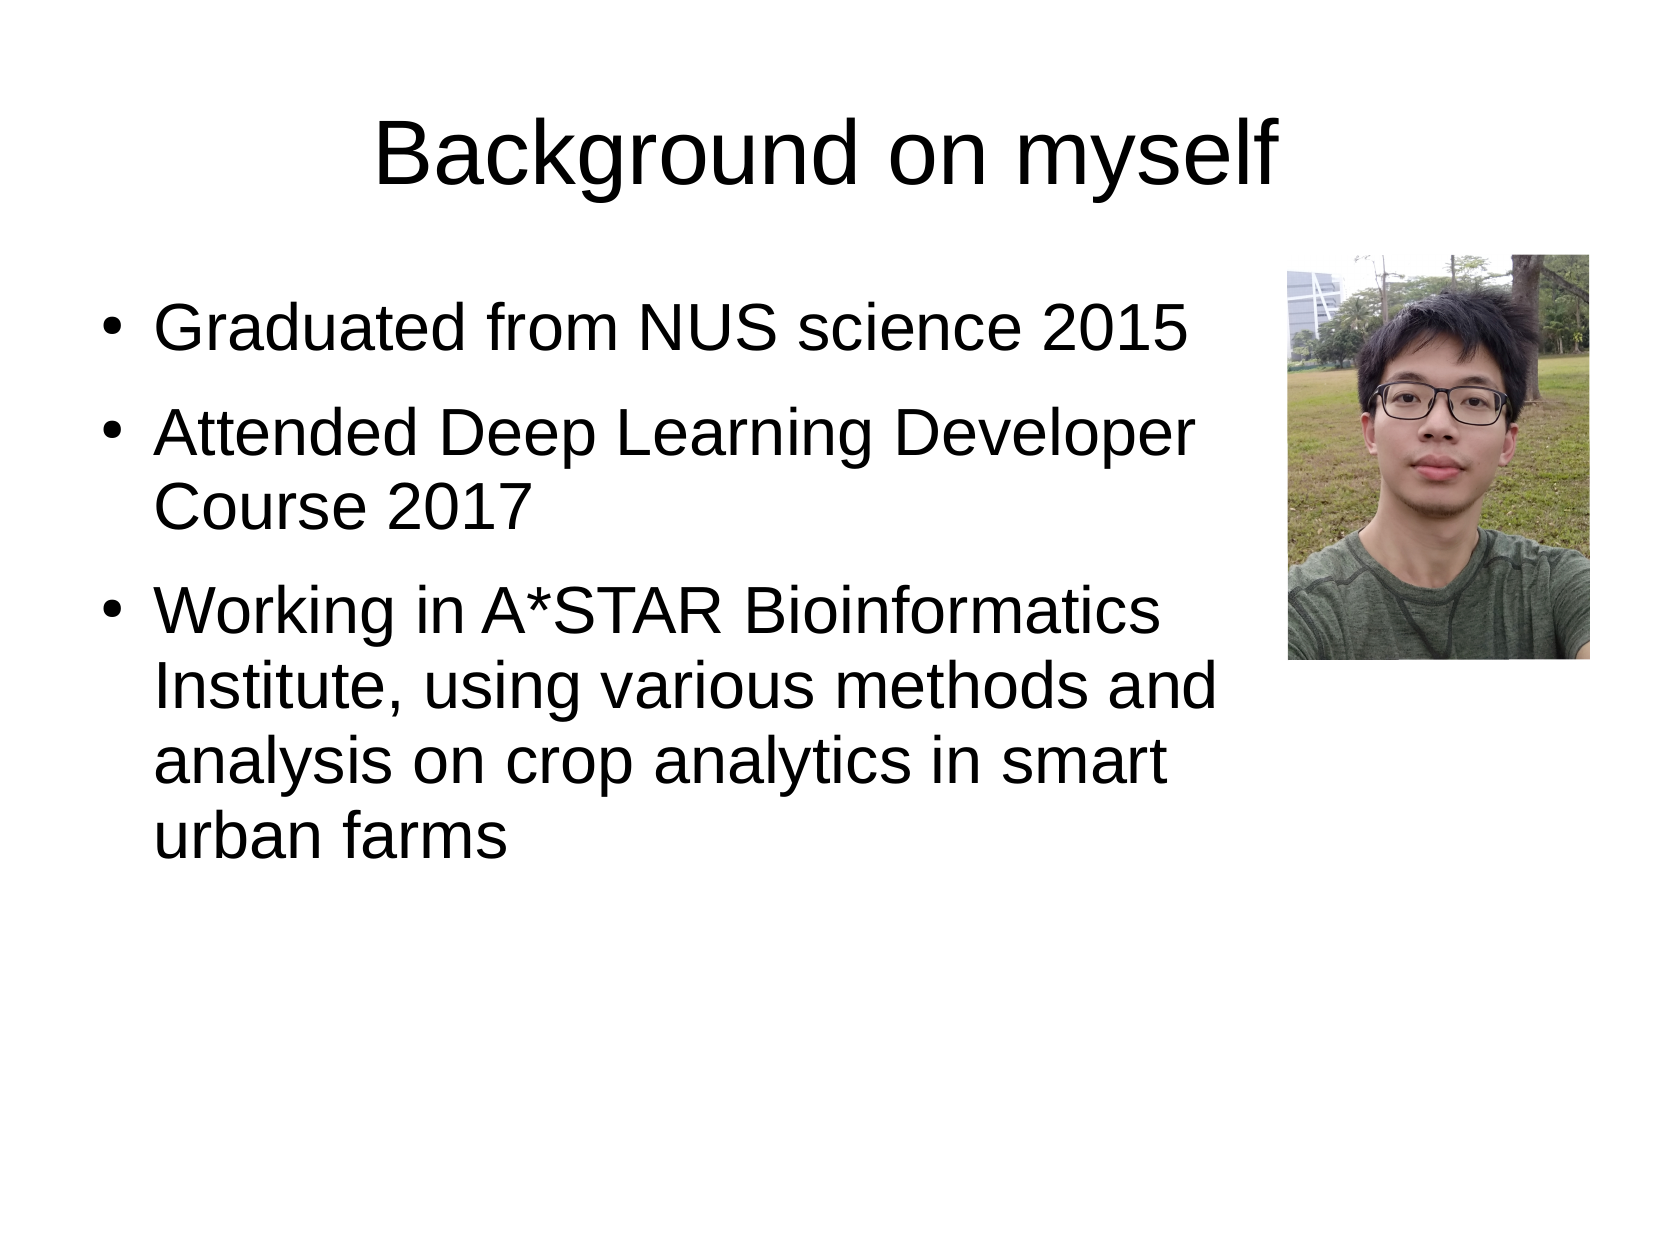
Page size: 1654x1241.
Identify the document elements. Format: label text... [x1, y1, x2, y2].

picture [1287, 254, 1591, 661]
title Background on myself [82, 49, 1571, 257]
list Graduated from NUS science 2015 Attended Deep Learning Developer Course 2017 Working in A*STAR Bioinformatics Institute, using various methods and analysis on crop analytics in smart urban farms [82, 290, 1291, 1010]
